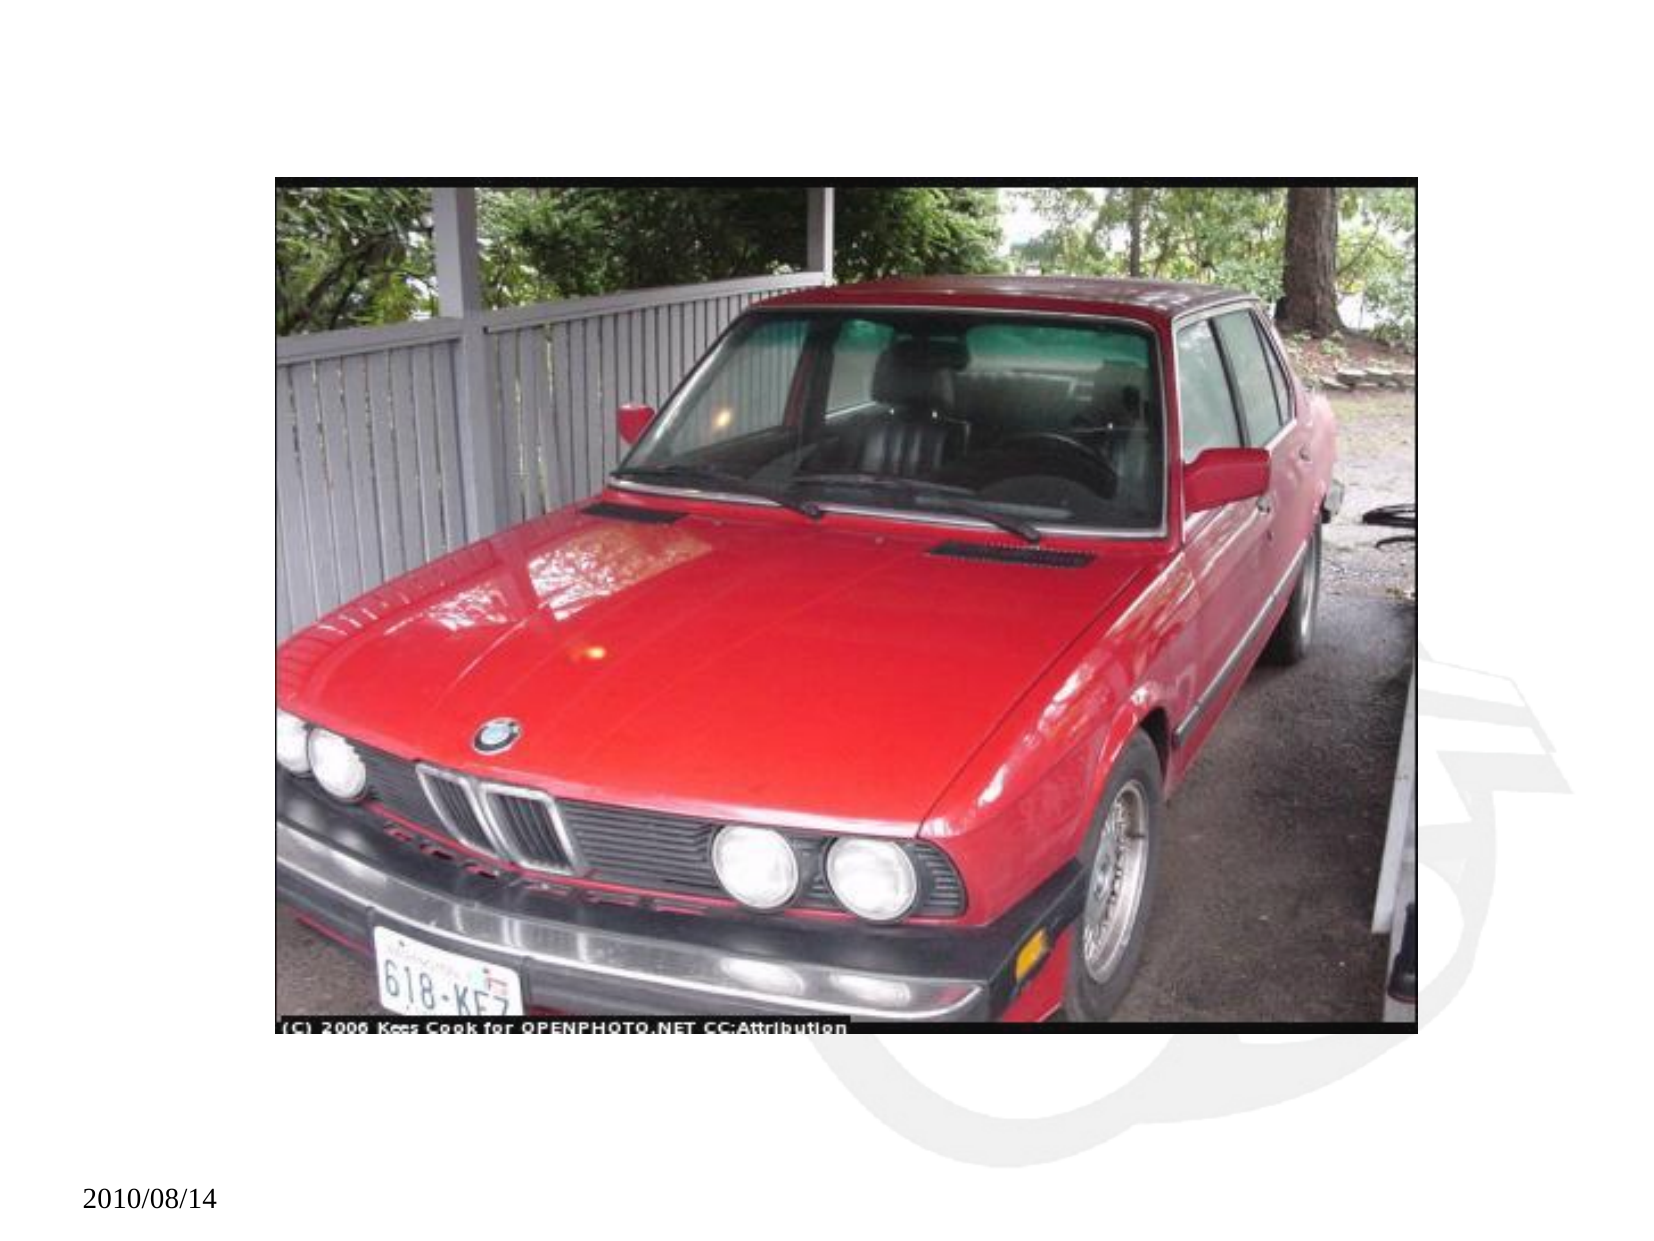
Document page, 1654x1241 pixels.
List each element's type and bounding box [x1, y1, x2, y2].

picture [275, 177, 1577, 1170]
